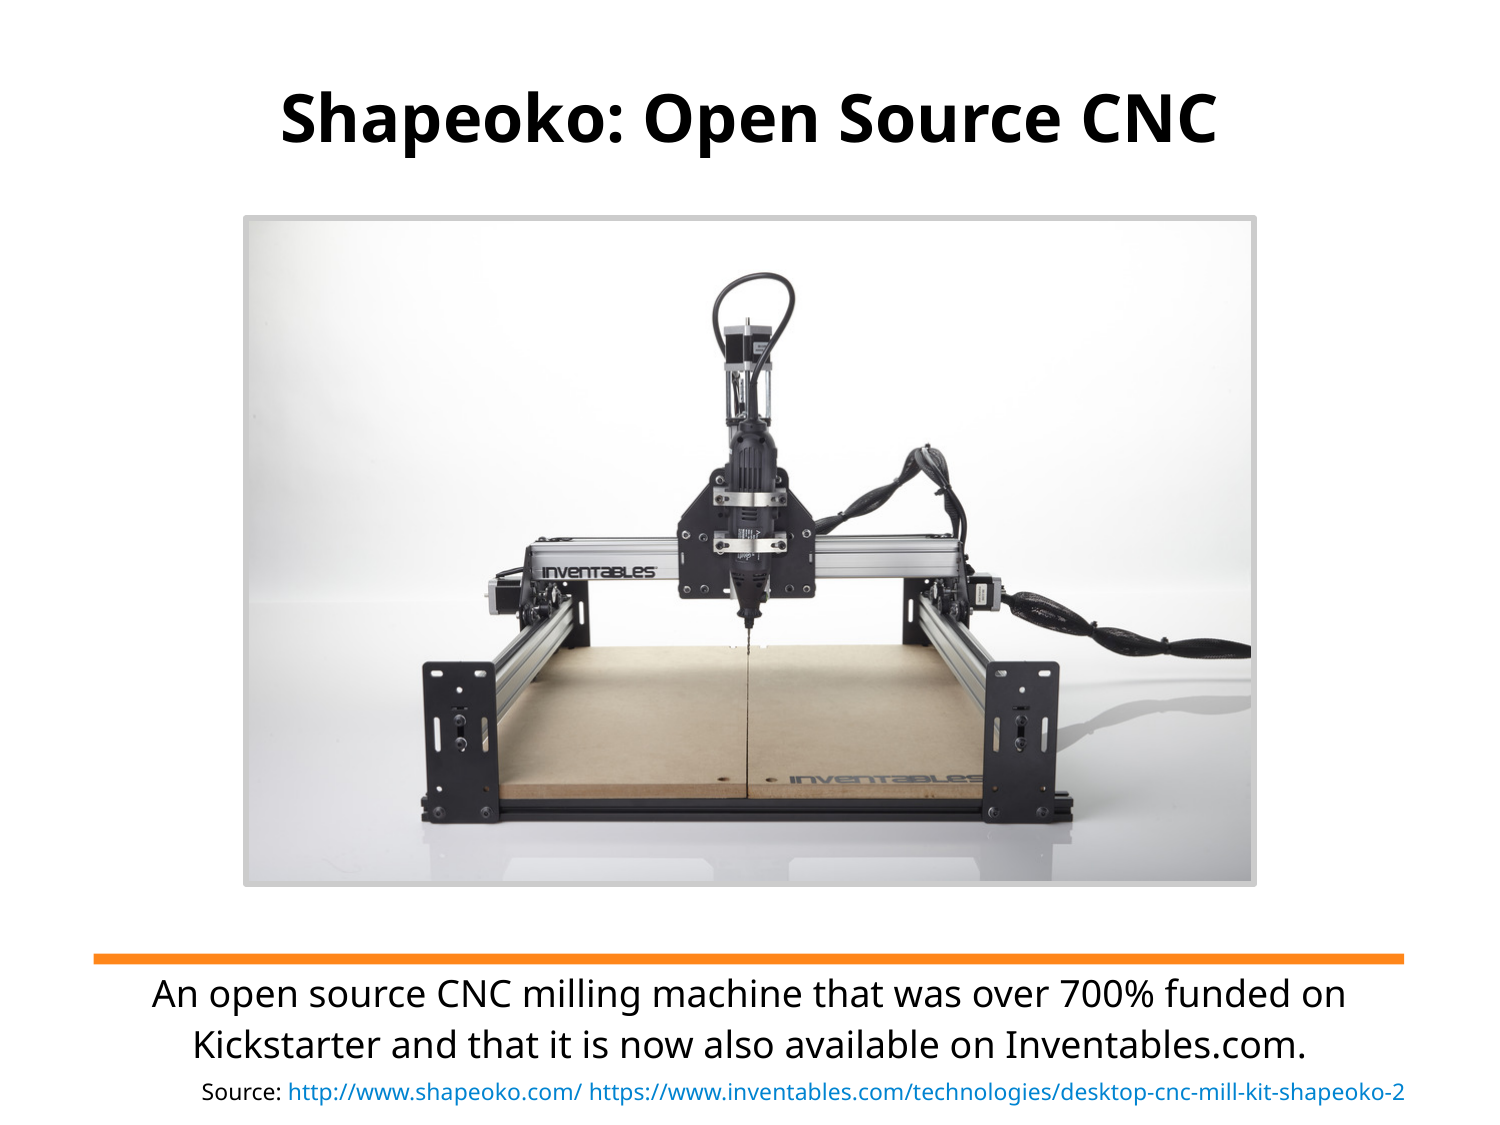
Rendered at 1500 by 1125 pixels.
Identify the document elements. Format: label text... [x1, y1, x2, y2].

text_box An open source CNC milling machine that was over 700% funded on Kickstarter and that it is now also available on Inventables.com. [113, 960, 1387, 1073]
title Shapeoko: Open Source CNC [75, 44, 1426, 188]
text_box Source: http://www.shapeoko.com/ https://www.inventables.com/technologies/desktop-cnc-mill-kit-shapeoko-2 [186, 1073, 1314, 1125]
picture [0, 0, 1500, 1125]
